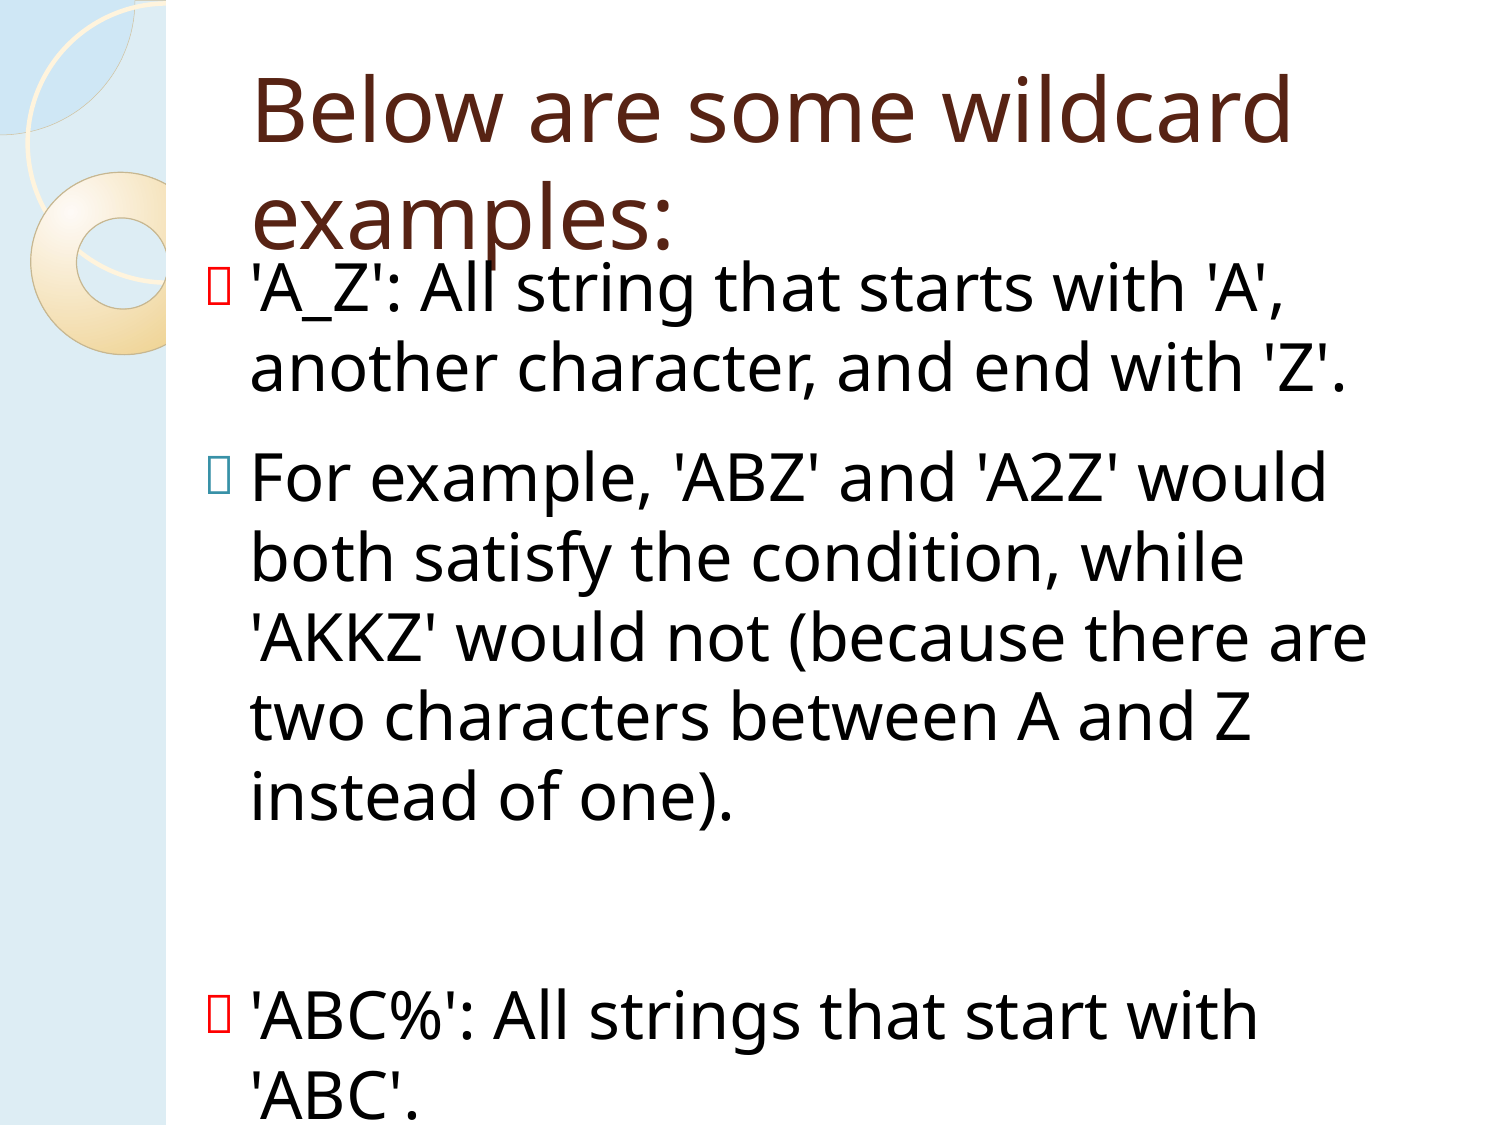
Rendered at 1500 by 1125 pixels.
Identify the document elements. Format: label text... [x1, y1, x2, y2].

list 'A_Z': All string that starts with 'A', another character, and end with 'Z'. For example, 'ABZ' and 'A2Z' would both satisfy the condition, while 'AKKZ' would not (because there are two characters between A and Z instead of one). 'ABC%': All strings that start with 'ABC'. For example, 'ABCD' and 'ABCABC' would both satisfy the condition. '%XYZ': All strings that end with 'XYZ'. For example, 'WXYZ' and 'ZZXYZ' would both satisfy the condition. '%AN%': All strings that contain the pattern 'AN' anywhere. For example, 'LOS ANGELES' and 'SAN FRANCISCO' would both satisfy the condition. '_AN%': All strings that contain a character, then 'AN', followed by anything else. For example, 'SAN FRANCISCO' would satisfy the condition, while 'LOS ANGELES' would not satisfy the condition. [174, 237, 1466, 1088]
title Below are some wildcard examples: [235, 45, 1466, 233]
